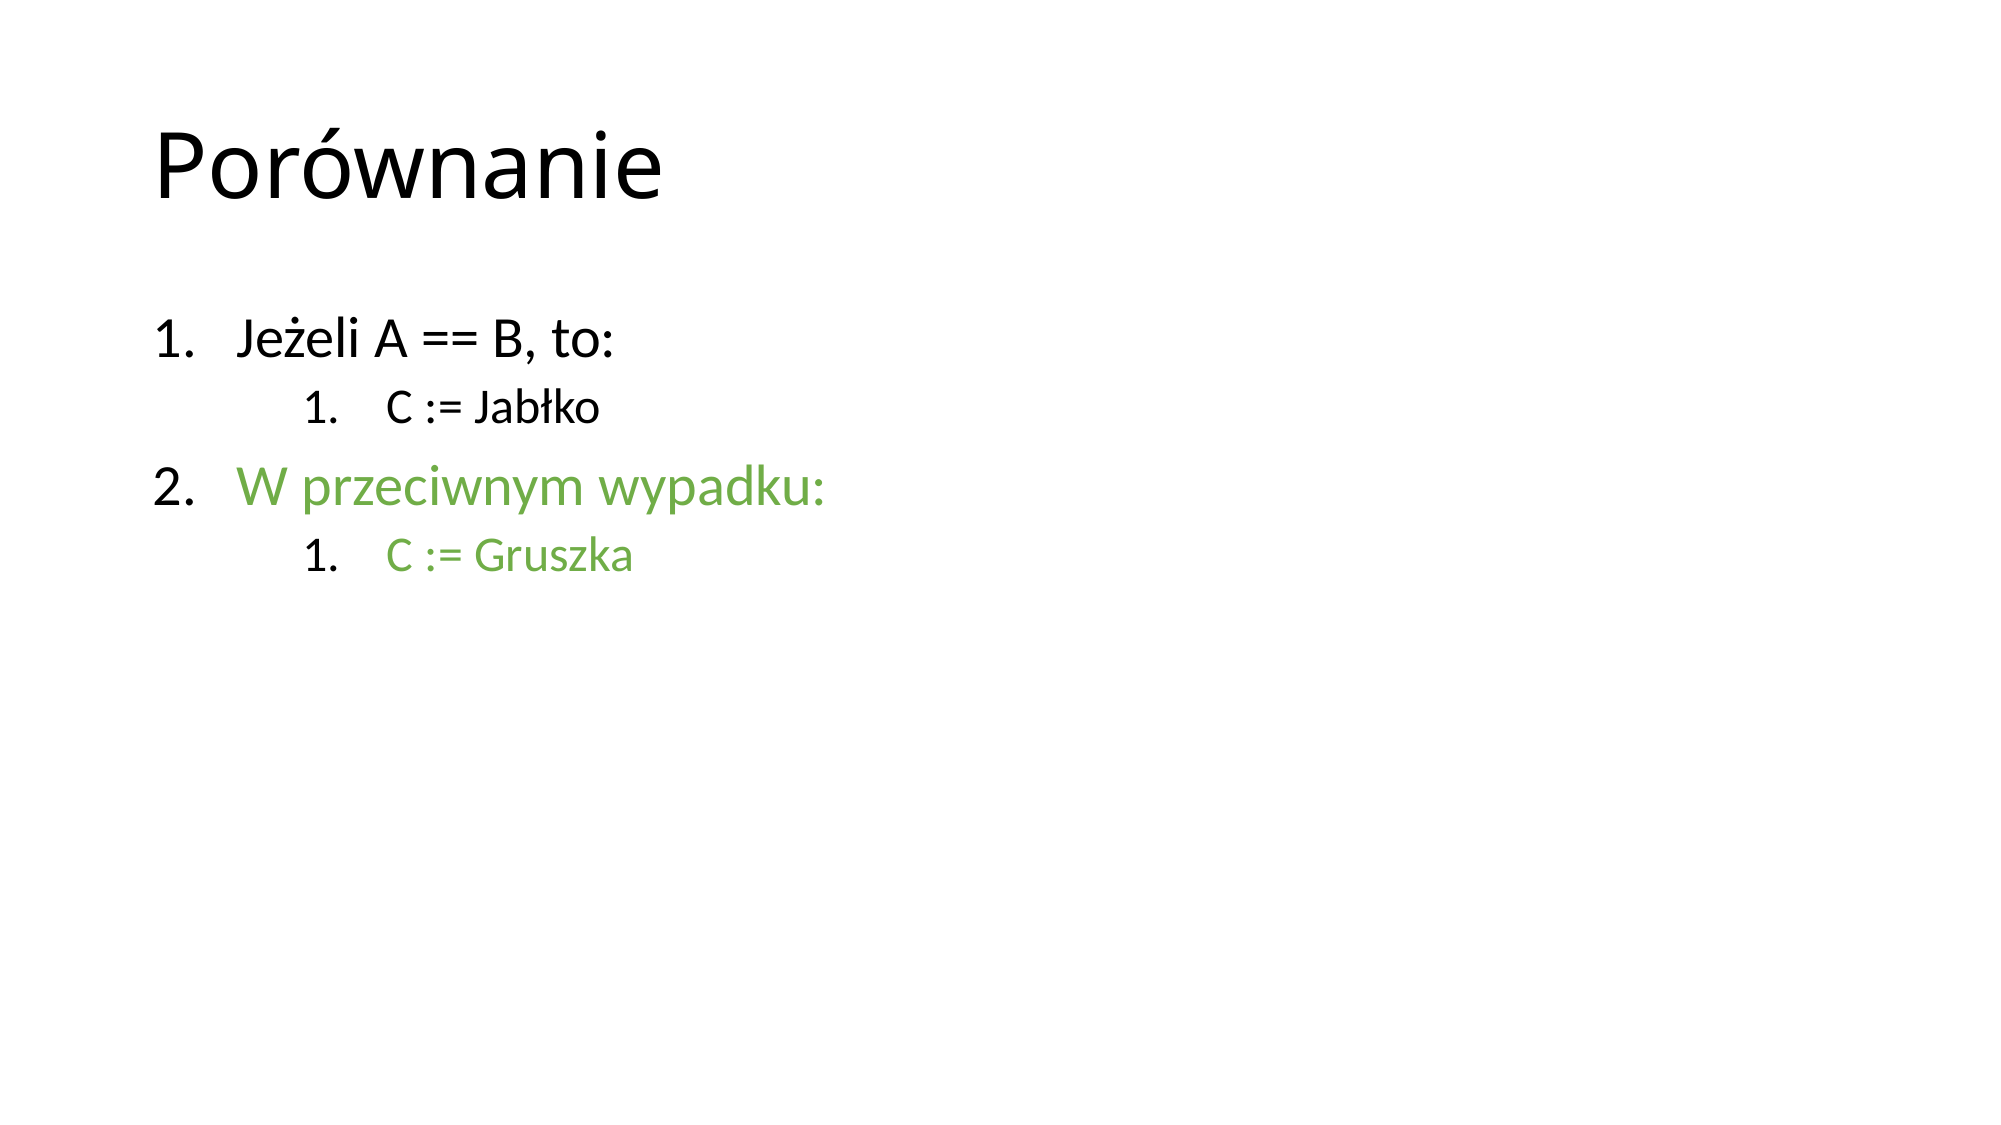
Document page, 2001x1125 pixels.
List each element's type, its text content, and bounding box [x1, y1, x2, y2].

title Porównanie [137, 59, 1863, 278]
list Jeżeli A == B, to: C := Jabłko W przeciwnym wypadku: C := Gruszka [137, 299, 1863, 1014]
